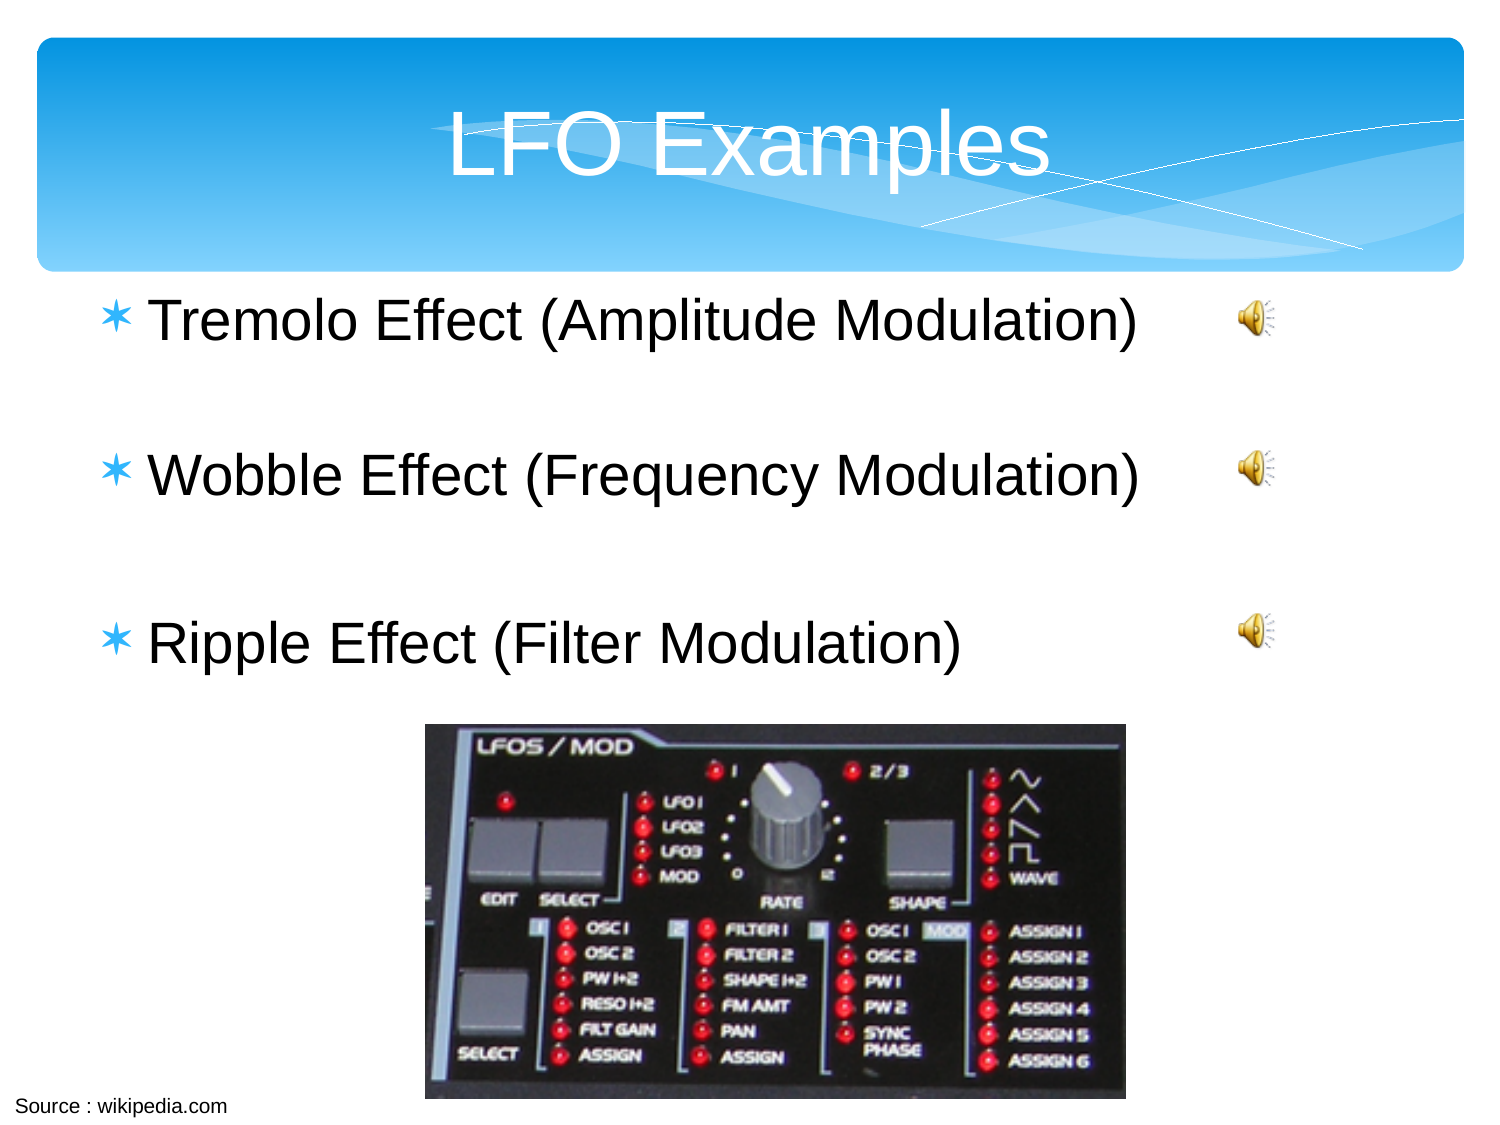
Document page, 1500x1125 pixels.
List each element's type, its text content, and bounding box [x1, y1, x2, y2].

picture [1237, 449, 1278, 491]
picture [1237, 612, 1278, 653]
picture [1237, 299, 1278, 341]
list Tremolo Effect (Amplitude Modulation) Wobble Effect (Frequency Modulation) Ripple Effect (Filter Modulation) [87, 275, 1288, 918]
picture [425, 724, 1126, 1099]
title LFO Examples [75, 45, 1426, 233]
text_box Source : wikipedia.com [0, 1084, 331, 1125]
